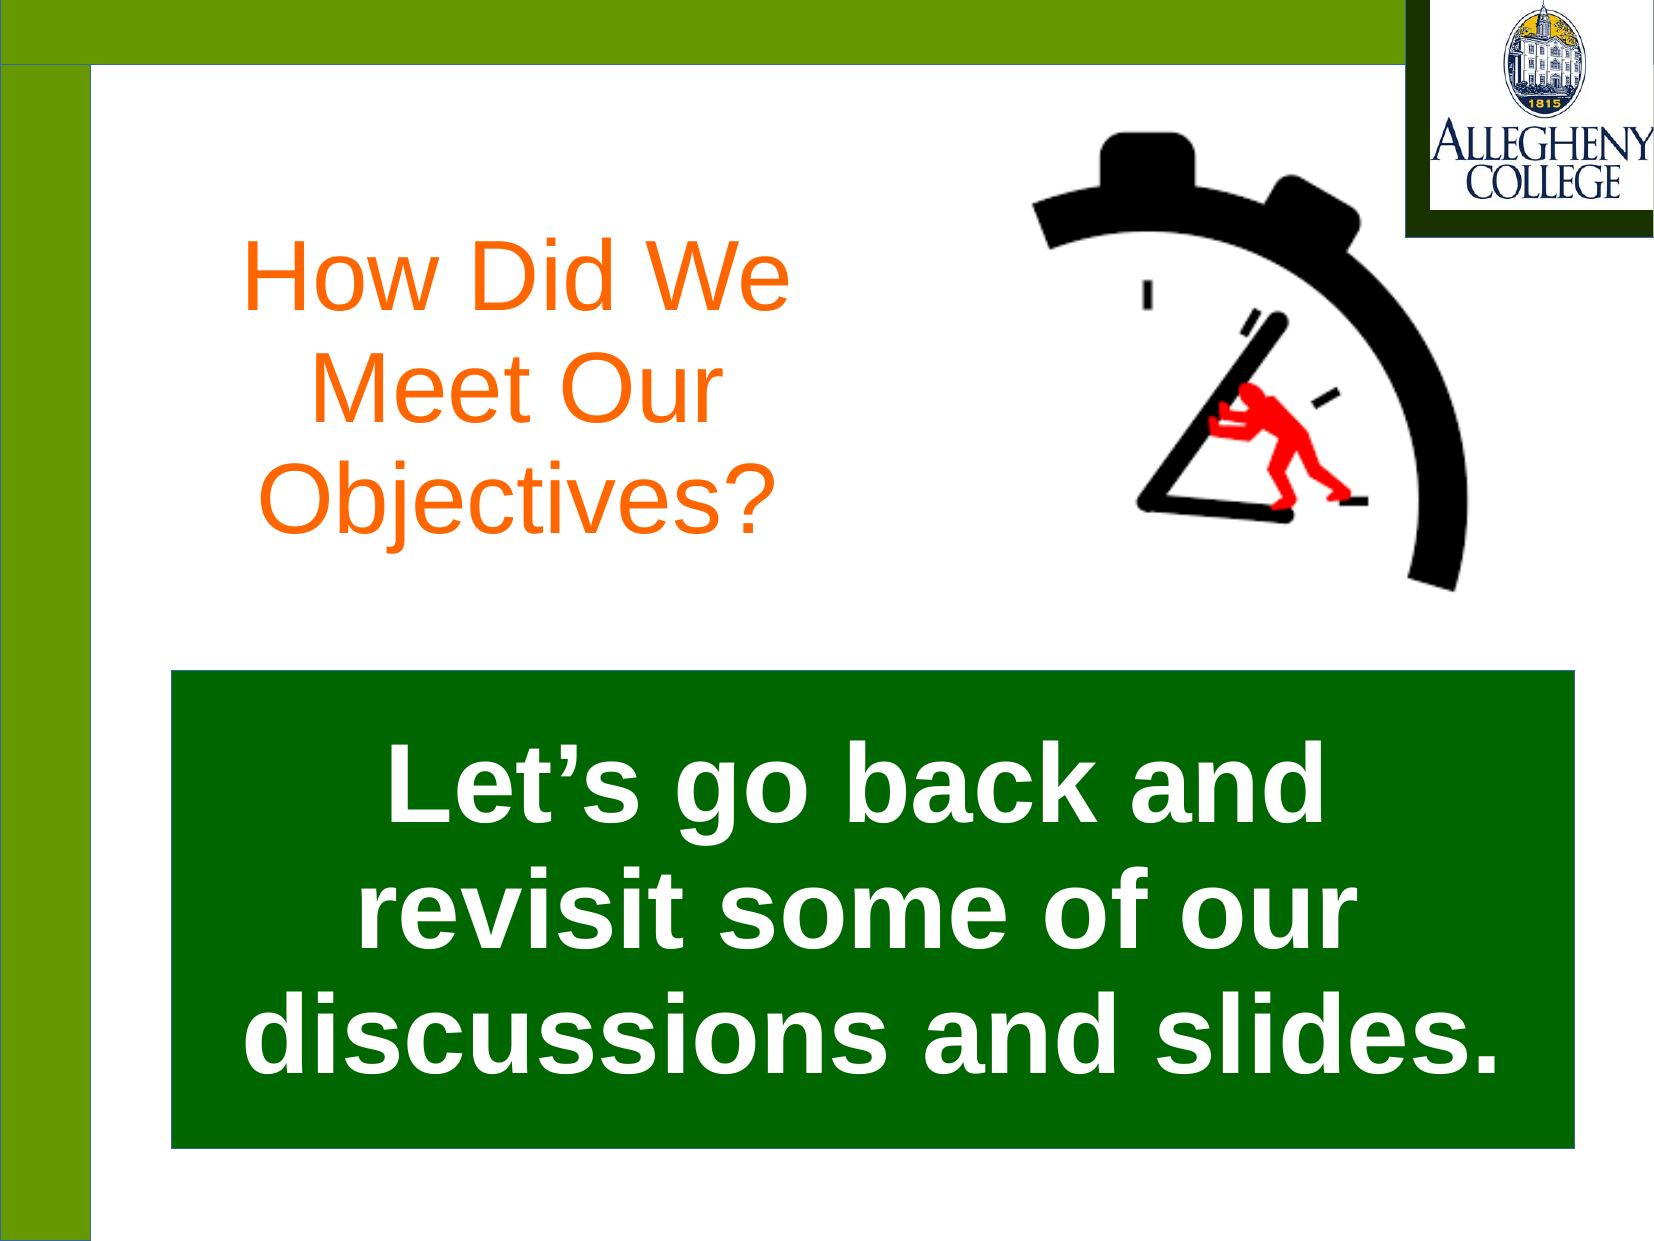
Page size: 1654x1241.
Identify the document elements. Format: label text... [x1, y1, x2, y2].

text_box Let’s go back and revisit some of our discussions and slides. [171, 670, 1575, 1149]
picture [1430, 0, 1654, 210]
text_box [0, 0, 1654, 1241]
picture [1002, 118, 1483, 625]
title How Did We Meet Our Objectives? [135, 220, 900, 556]
